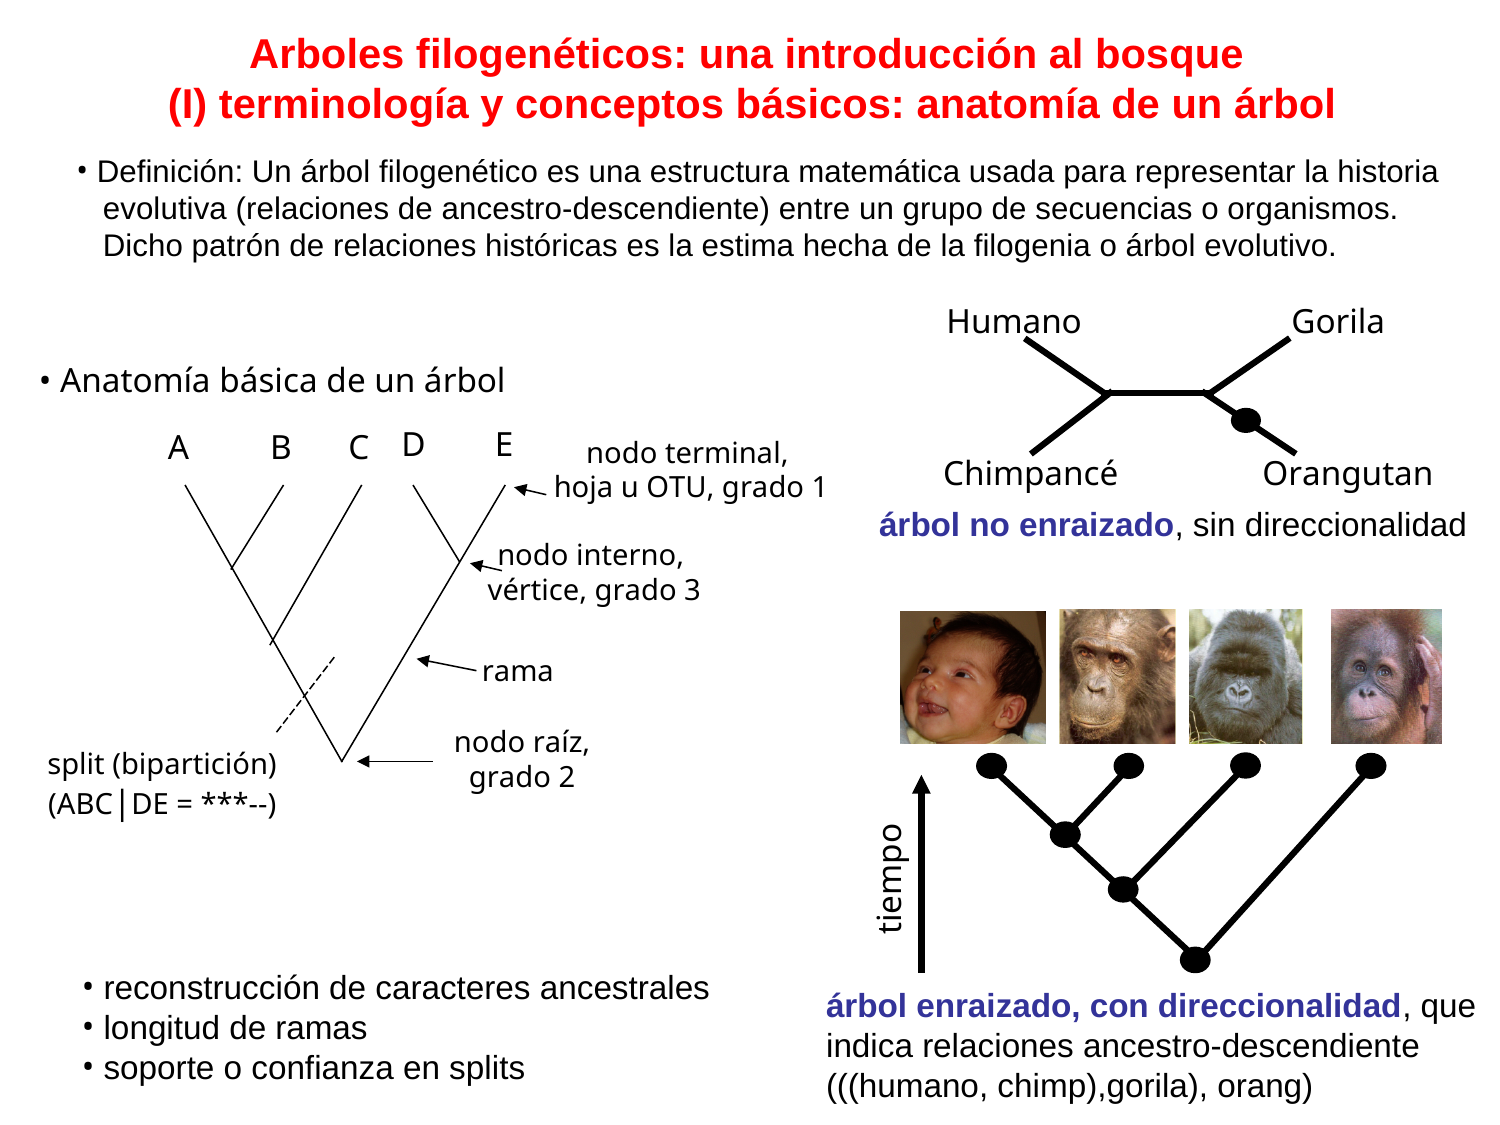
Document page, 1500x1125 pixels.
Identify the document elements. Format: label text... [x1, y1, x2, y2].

text_box reconstrucción de caracteres ancestrales longitud de ramas soporte o confianza en splits [67, 958, 727, 1094]
text_box [1116, 755, 1141, 776]
text_box D [386, 415, 441, 471]
text_box A [153, 418, 205, 474]
text_box [1052, 824, 1078, 845]
text_box Humano [931, 292, 1097, 349]
text_box [1110, 879, 1136, 900]
text_box tiempo [860, 808, 916, 950]
text_box nodo raíz, grado 2 [413, 715, 631, 802]
text_box Anatomía básica de un árbol [24, 351, 522, 408]
text_box [1233, 755, 1258, 776]
text_box C [333, 418, 385, 474]
text_box rama [467, 644, 570, 695]
picture [1059, 609, 1176, 745]
text_box Arboles filogenéticos: una introducción al bosque (I) terminología y conceptos básicos: anatomía de un árbol [153, 19, 1352, 135]
text_box Orangutan [1247, 444, 1449, 495]
text_box árbol enraizado, con direccionalidad, que indica relaciones ancestro-descendiente (((humano, chimp),gorila), orang) [811, 976, 1492, 1112]
text_box nodo terminal, hoja u OTU, grado 1 [538, 426, 844, 512]
text_box split (bipartición) (ABC|DE = ***--) [32, 738, 292, 829]
text_box Gorila [1276, 292, 1401, 349]
text_box [1234, 410, 1258, 430]
text_box [1182, 949, 1208, 971]
text_box nodo interno, vértice, grado 3 [472, 528, 717, 615]
text_box [1358, 755, 1384, 776]
picture [1189, 609, 1303, 744]
picture [900, 611, 1046, 744]
text_box E [480, 415, 529, 471]
text_box árbol no enraizado, sin direccionalidad [864, 495, 1483, 551]
text_box Definición: Un árbol filogenético es una estructura matemática usada para representar la historia evolutiva (relaciones de ancestro-descendiente) entre un grupo de secuencias o organismos. Dicho patrón de relaciones históricas es la estima hecha de la filogenia o árbol evolutivo. [61, 143, 1457, 271]
text_box B [255, 418, 307, 474]
text_box [979, 755, 1004, 776]
text_box Chimpancé [928, 444, 1134, 495]
picture [1331, 609, 1442, 744]
